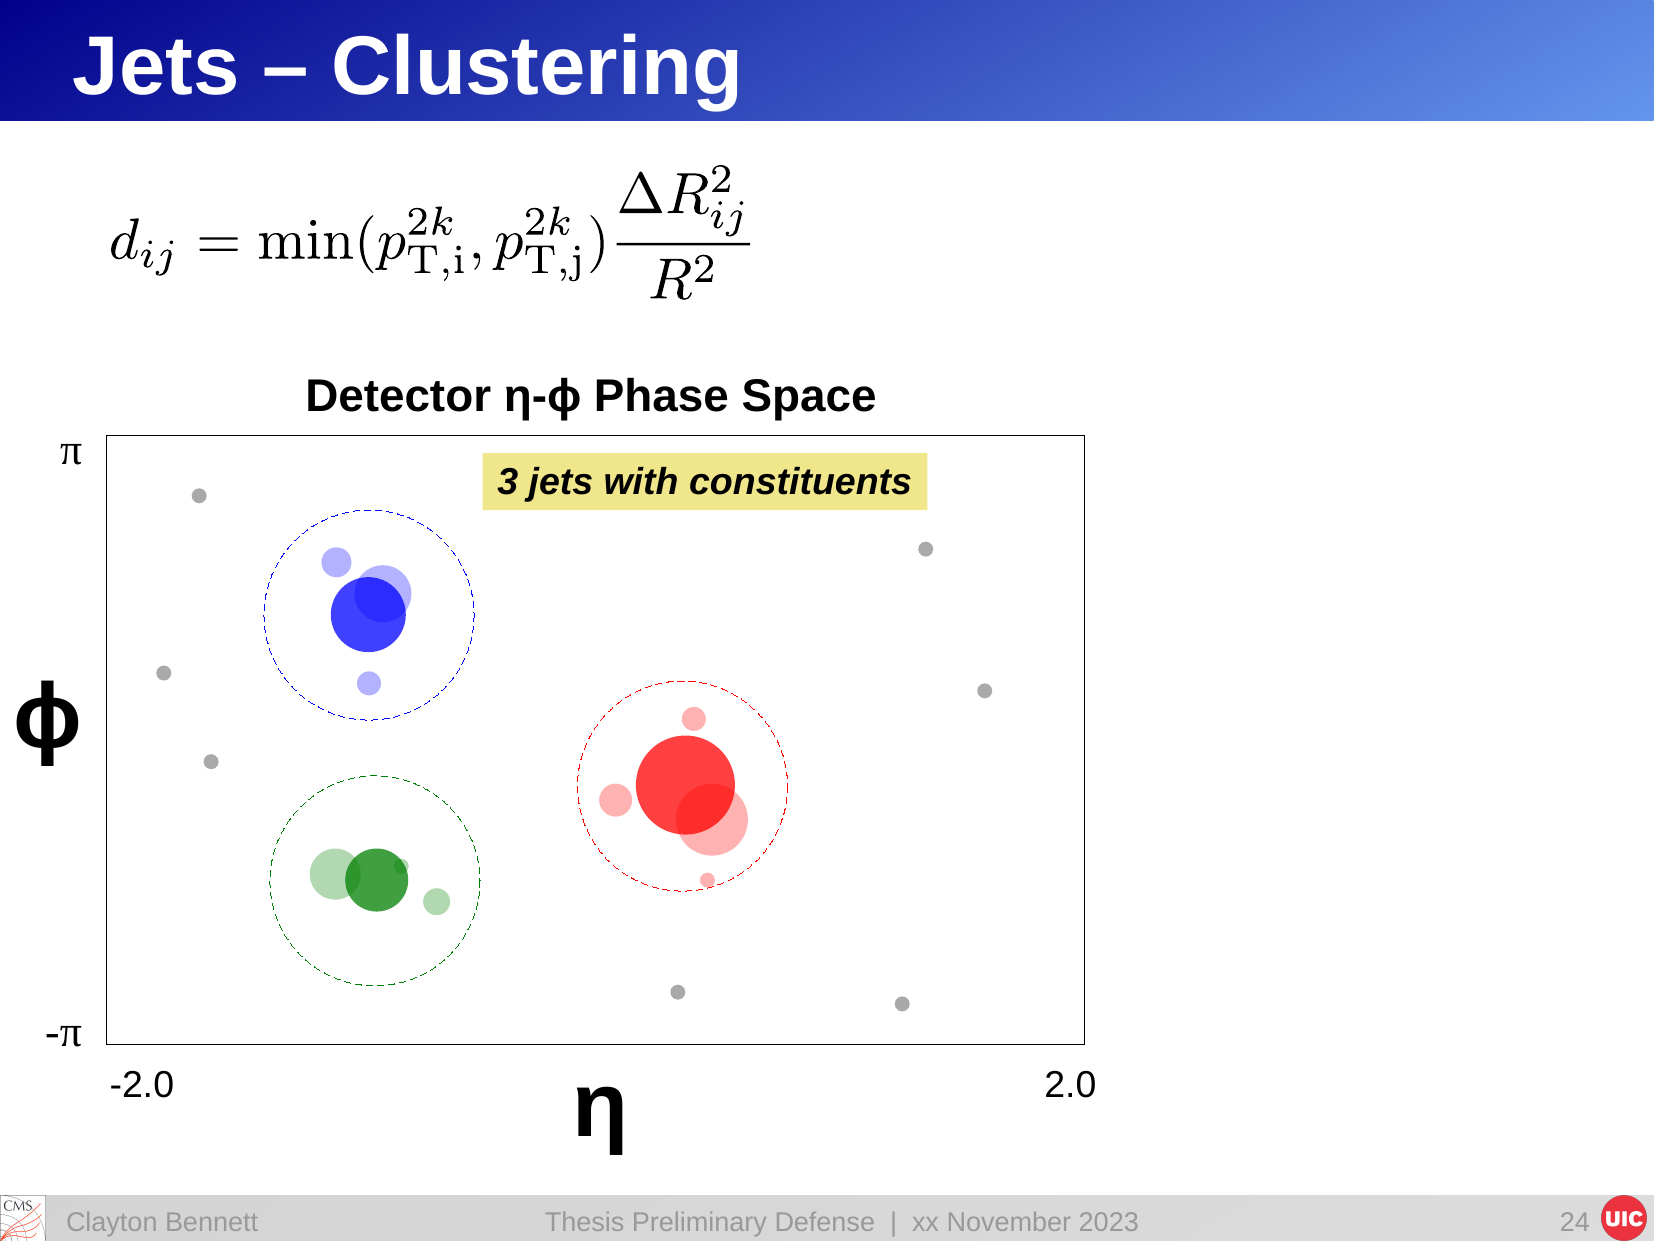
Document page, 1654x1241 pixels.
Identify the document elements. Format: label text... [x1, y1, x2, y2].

text_box [918, 541, 934, 557]
text_box [330, 565, 412, 653]
text_box [977, 683, 993, 699]
text_box [356, 671, 382, 696]
text_box [203, 754, 219, 770]
text_box -π [30, 999, 154, 1112]
text_box [46, 1195, 1601, 1241]
text_box [635, 735, 748, 856]
text_box [156, 665, 172, 681]
text_box [681, 706, 706, 731]
text_box [309, 848, 409, 912]
text_box Thesis Preliminary Defense | xx November 2023 [530, 1200, 1152, 1241]
text_box 2.0 [1029, 1056, 1139, 1156]
text_box [321, 547, 352, 578]
text_box -2.0 [94, 1056, 284, 1198]
text_box 3 jets with constituents [482, 453, 928, 511]
text_box ɸ [0, 656, 78, 774]
picture [0, 1195, 46, 1241]
picture [1601, 1195, 1647, 1200]
text_box η [558, 1046, 627, 1164]
text_box [423, 888, 451, 916]
text_box Jets – Clustering [58, 11, 1093, 136]
text_box [894, 996, 910, 1012]
text_box Detector η-ɸ Phase Space [290, 362, 942, 481]
text_box π [45, 418, 132, 482]
text_box [599, 783, 633, 817]
text_box [111, 165, 751, 300]
text_box [191, 488, 207, 504]
text_box [0, 0, 1654, 121]
text_box Clayton Bennett [51, 1200, 274, 1241]
text_box [670, 984, 686, 1000]
text_box <number> [1545, 1200, 1654, 1241]
text_box [699, 872, 715, 888]
